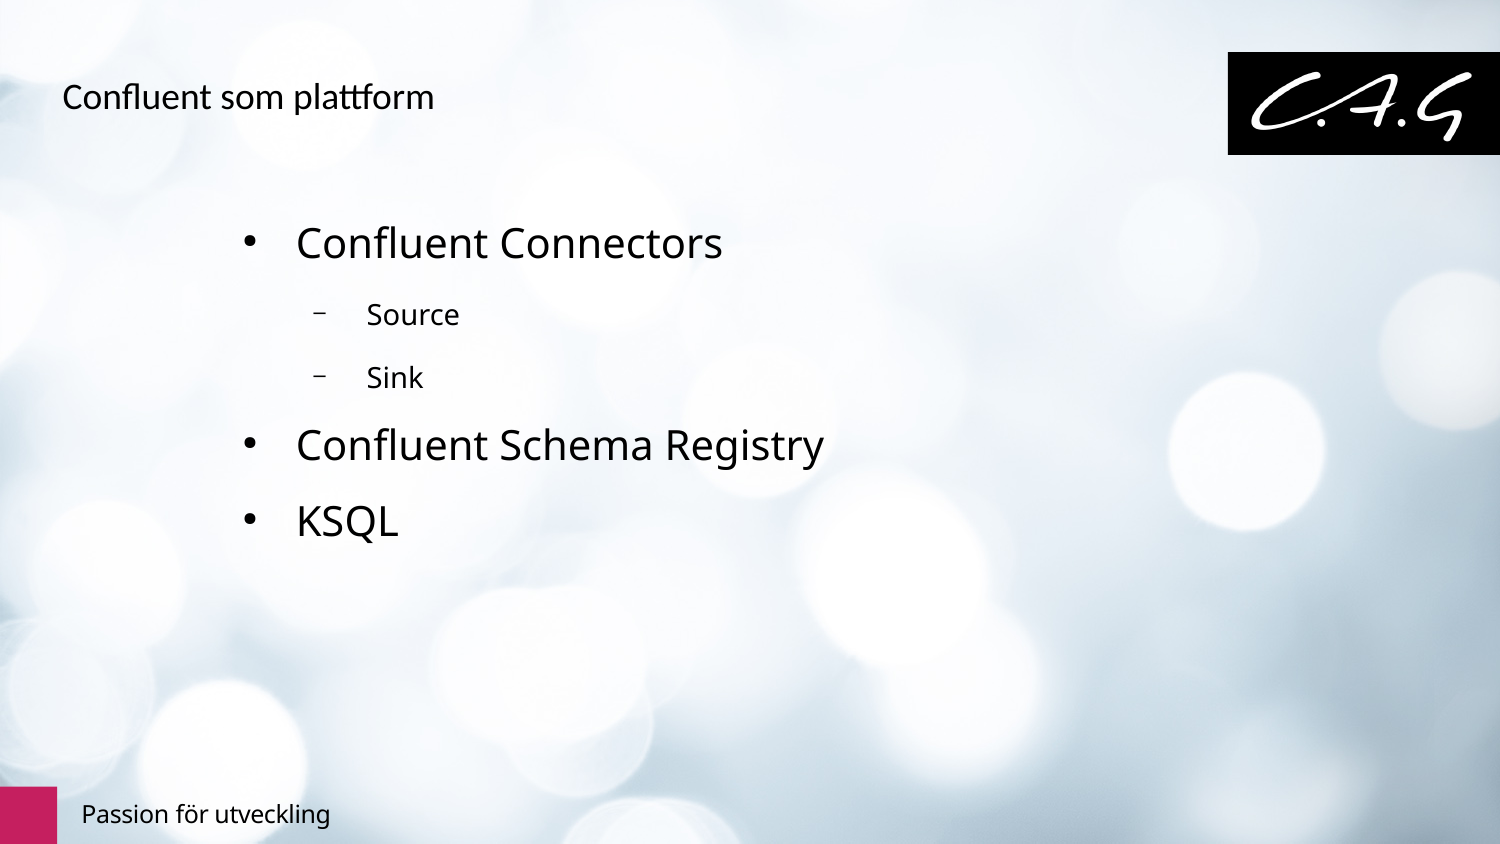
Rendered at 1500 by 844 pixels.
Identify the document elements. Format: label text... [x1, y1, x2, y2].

title Confluent som plattform [62, 30, 1197, 171]
list Confluent Connectors Source Sink Confluent Schema Registry KSQL [225, 225, 1266, 758]
picture [0, 0, 1500, 844]
